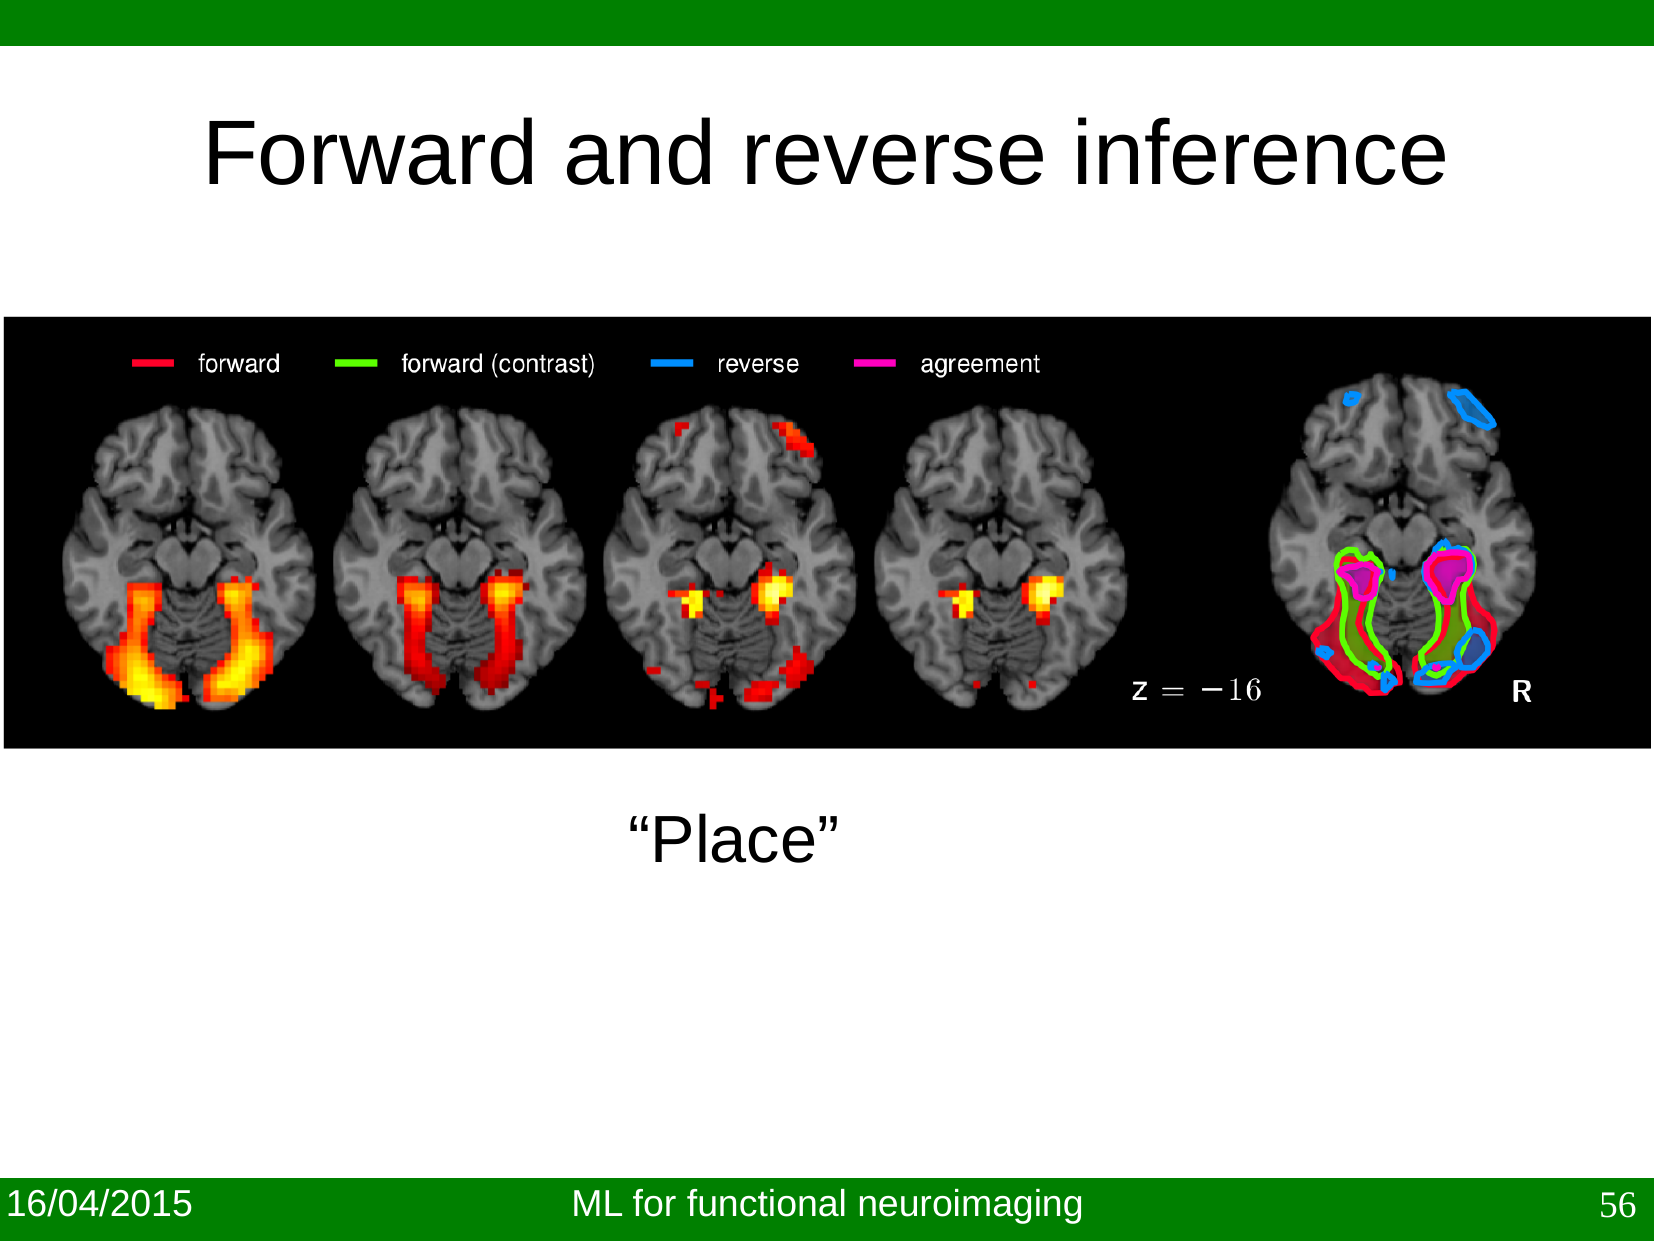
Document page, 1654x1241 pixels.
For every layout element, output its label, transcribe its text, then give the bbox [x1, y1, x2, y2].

title Forward and reverse inference [82, 49, 1571, 257]
text_box “Place” [613, 795, 856, 885]
picture [1, 314, 1652, 751]
